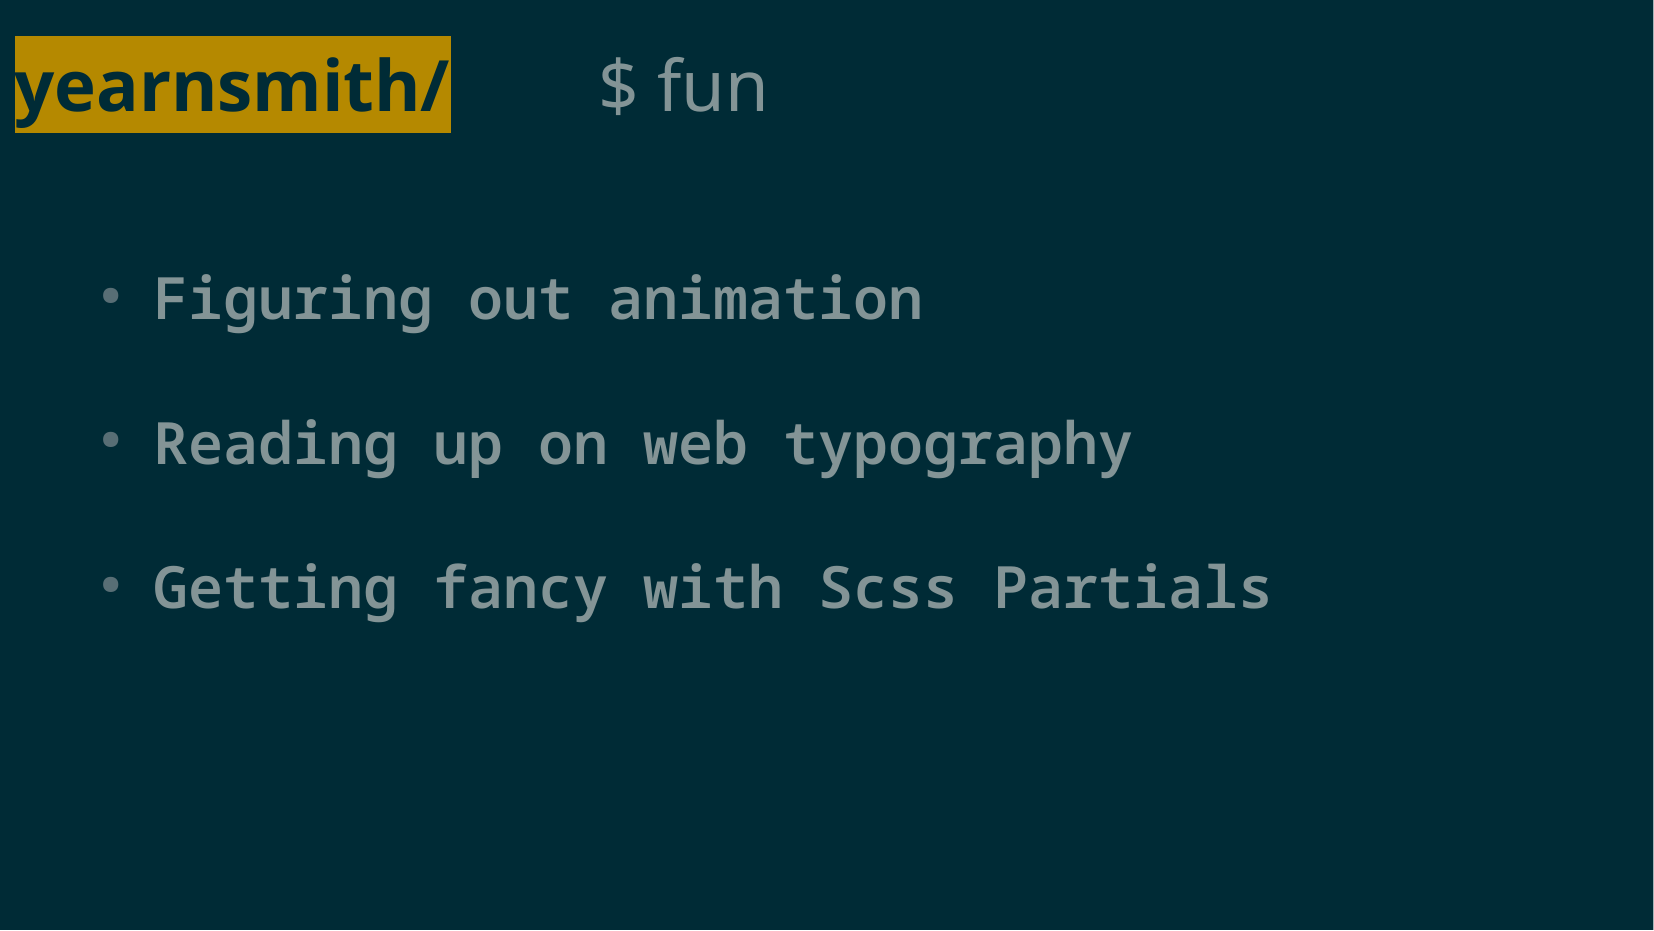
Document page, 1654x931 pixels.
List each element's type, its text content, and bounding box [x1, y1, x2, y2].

title $ fun [598, 0, 1364, 172]
title Yearnsmith/ [14, 40, 555, 128]
list Figuring out animation Reading up on web typography Getting fancy with Scss Partials [82, 217, 1571, 758]
